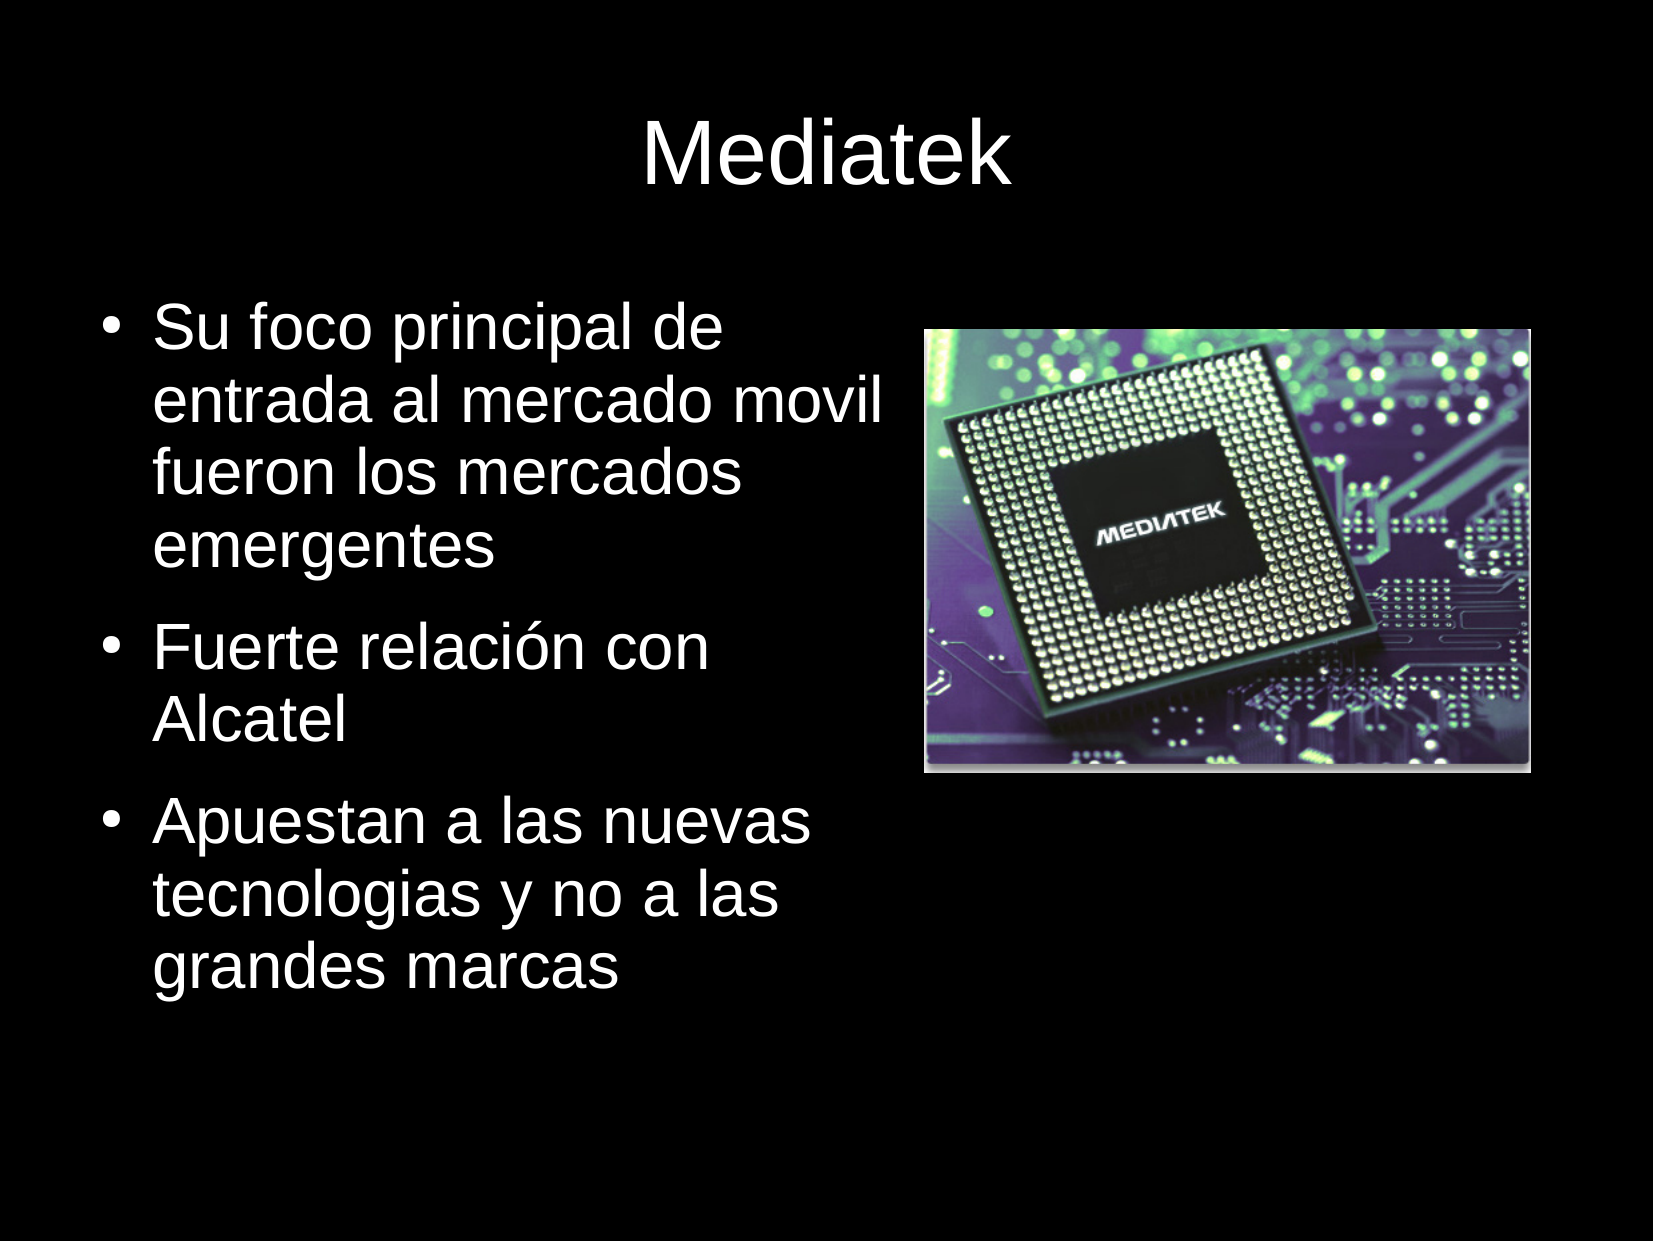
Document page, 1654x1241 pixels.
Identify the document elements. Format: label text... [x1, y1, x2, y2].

picture [924, 329, 1531, 773]
list Su foco principal de entrada al mercado movil fueron los mercados emergentes Fuerte relación con Alcatel Apuestan a las nuevas tecnologias y no a las grandes marcas [82, 290, 886, 1010]
title Mediatek [82, 49, 1571, 257]
